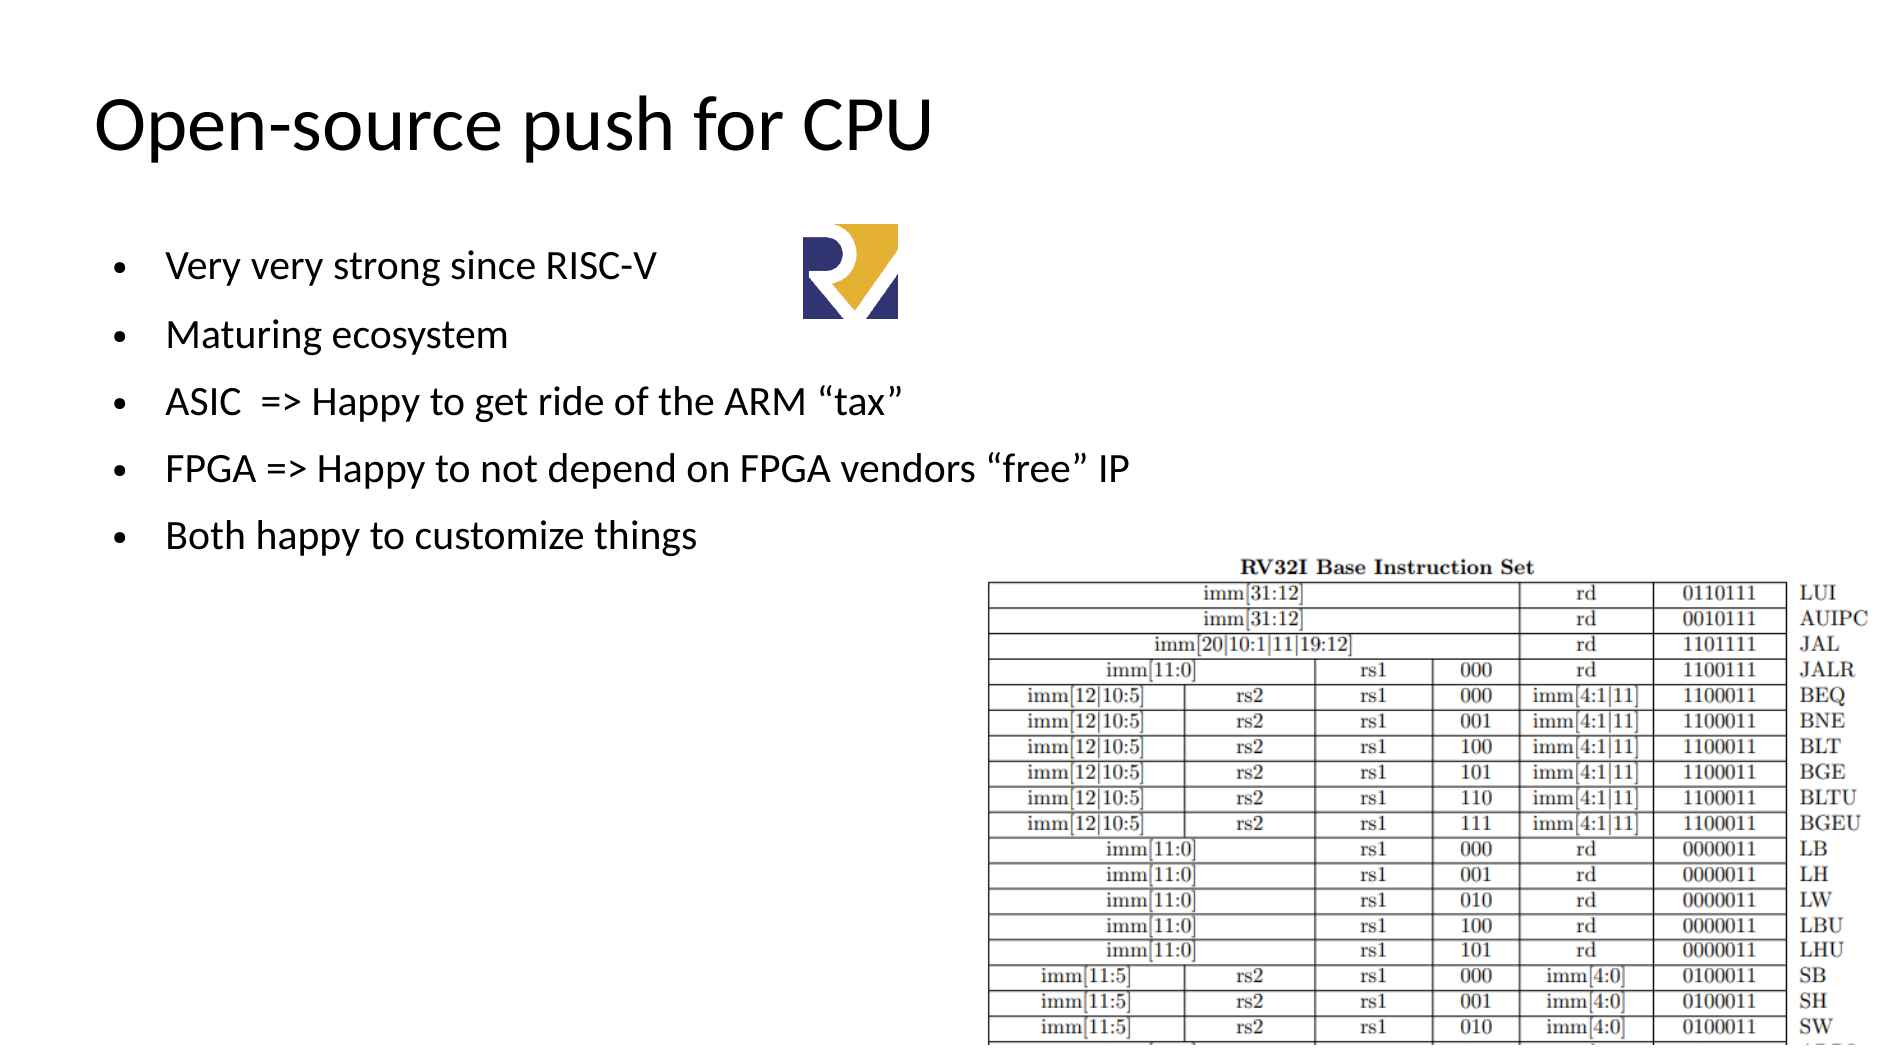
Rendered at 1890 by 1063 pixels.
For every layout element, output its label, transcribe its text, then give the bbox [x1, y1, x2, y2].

picture [978, 555, 1878, 1045]
list Very very strong since RISC-V Maturing ecosystem ASIC => Happy to get ride of the ARM “tax” FPGA => Happy to not depend on FPGA vendors “free” IP Both happy to customize things [94, 248, 1890, 957]
title Open-source push for CPU [94, 42, 1796, 220]
picture [803, 224, 898, 319]
